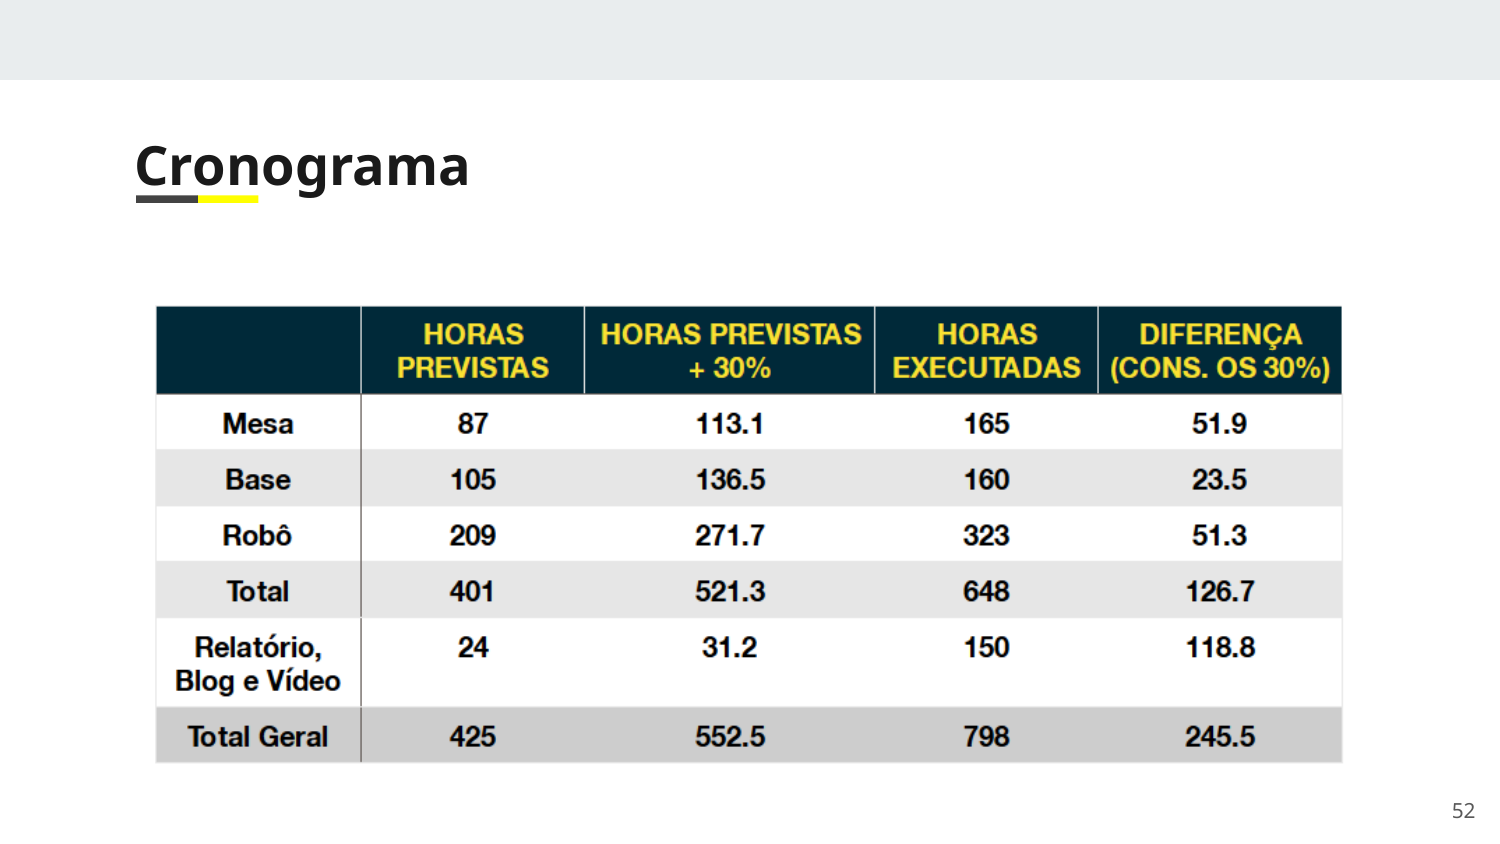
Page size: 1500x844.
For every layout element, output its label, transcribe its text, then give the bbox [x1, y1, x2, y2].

picture [154, 304, 1346, 765]
slide_number <number> [1400, 779, 1491, 844]
title Cronograma [119, 116, 1381, 205]
